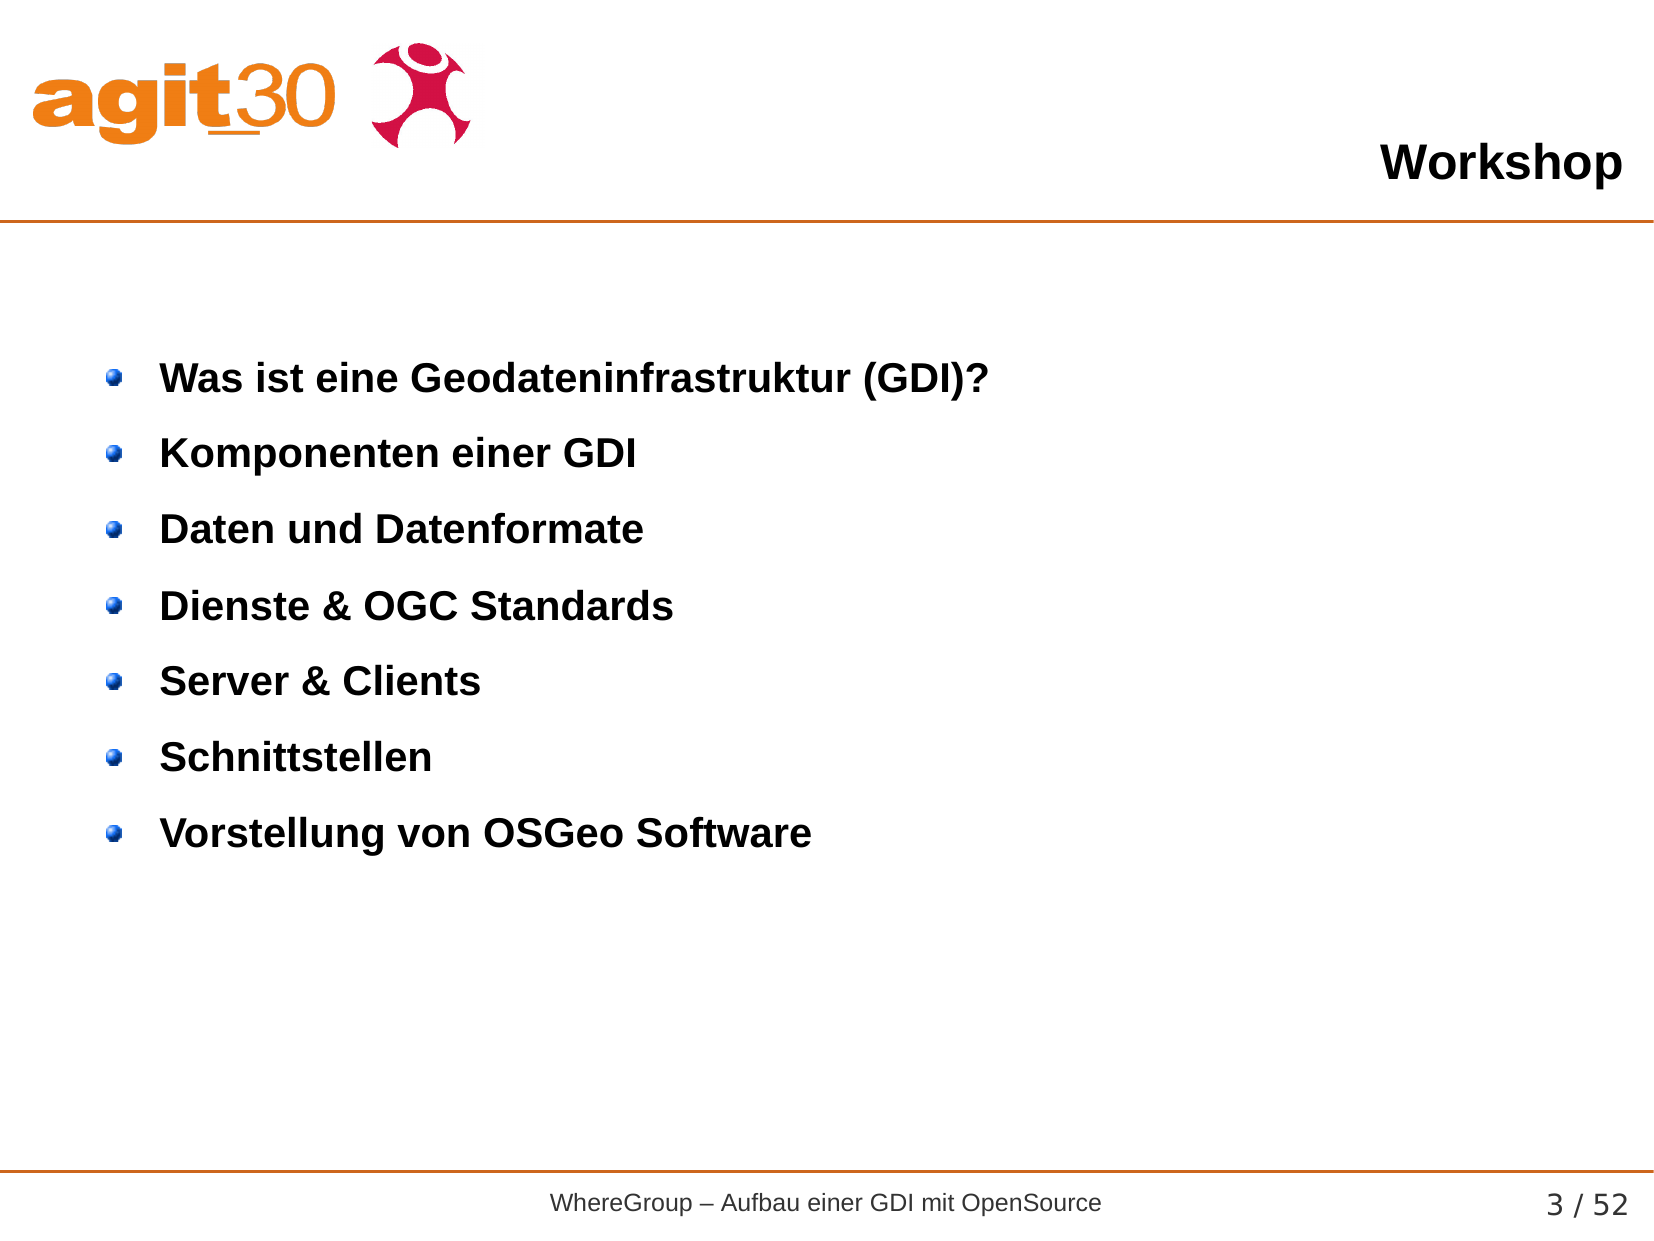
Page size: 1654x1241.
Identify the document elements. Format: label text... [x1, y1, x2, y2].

picture [29, 58, 340, 148]
list Was ist eine Geodateninfrastruktur (GDI)? Komponenten einer GDI Daten und Datenformate Dienste & OGC Standards Server & Clients Schnittstellen Vorstellung von OSGeo Software [88, 354, 1577, 1173]
title Workshop [135, 88, 1625, 237]
